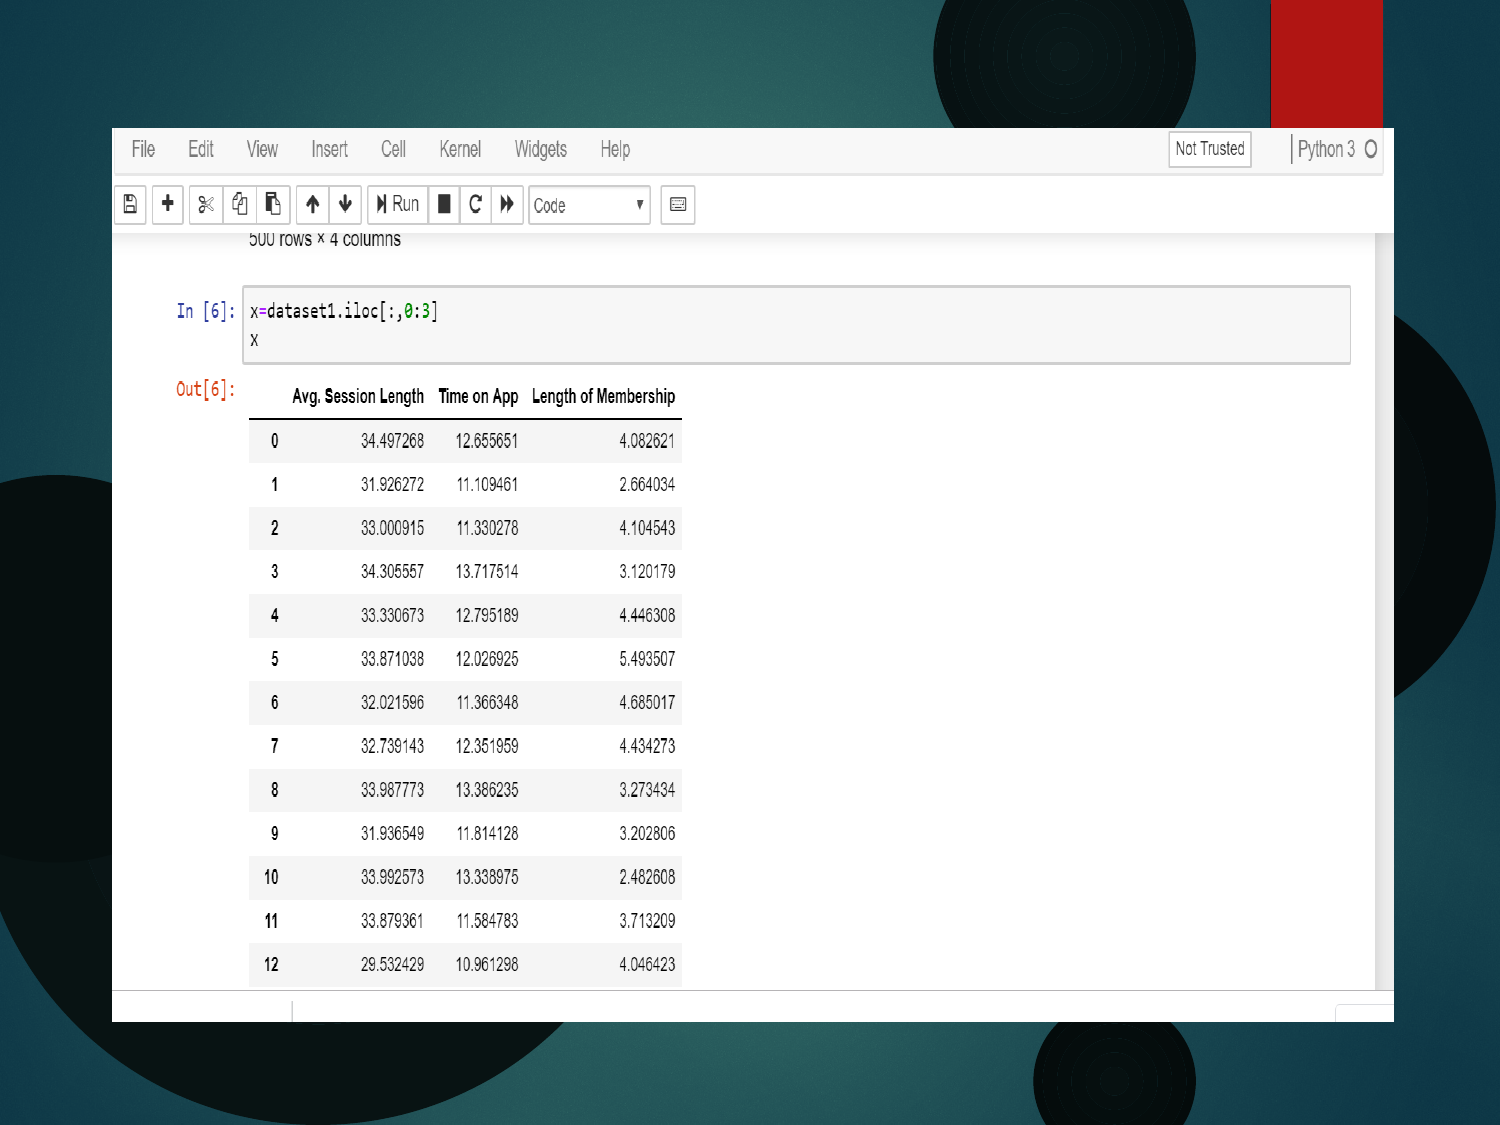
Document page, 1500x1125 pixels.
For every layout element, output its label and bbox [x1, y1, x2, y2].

picture [112, 128, 1394, 1022]
